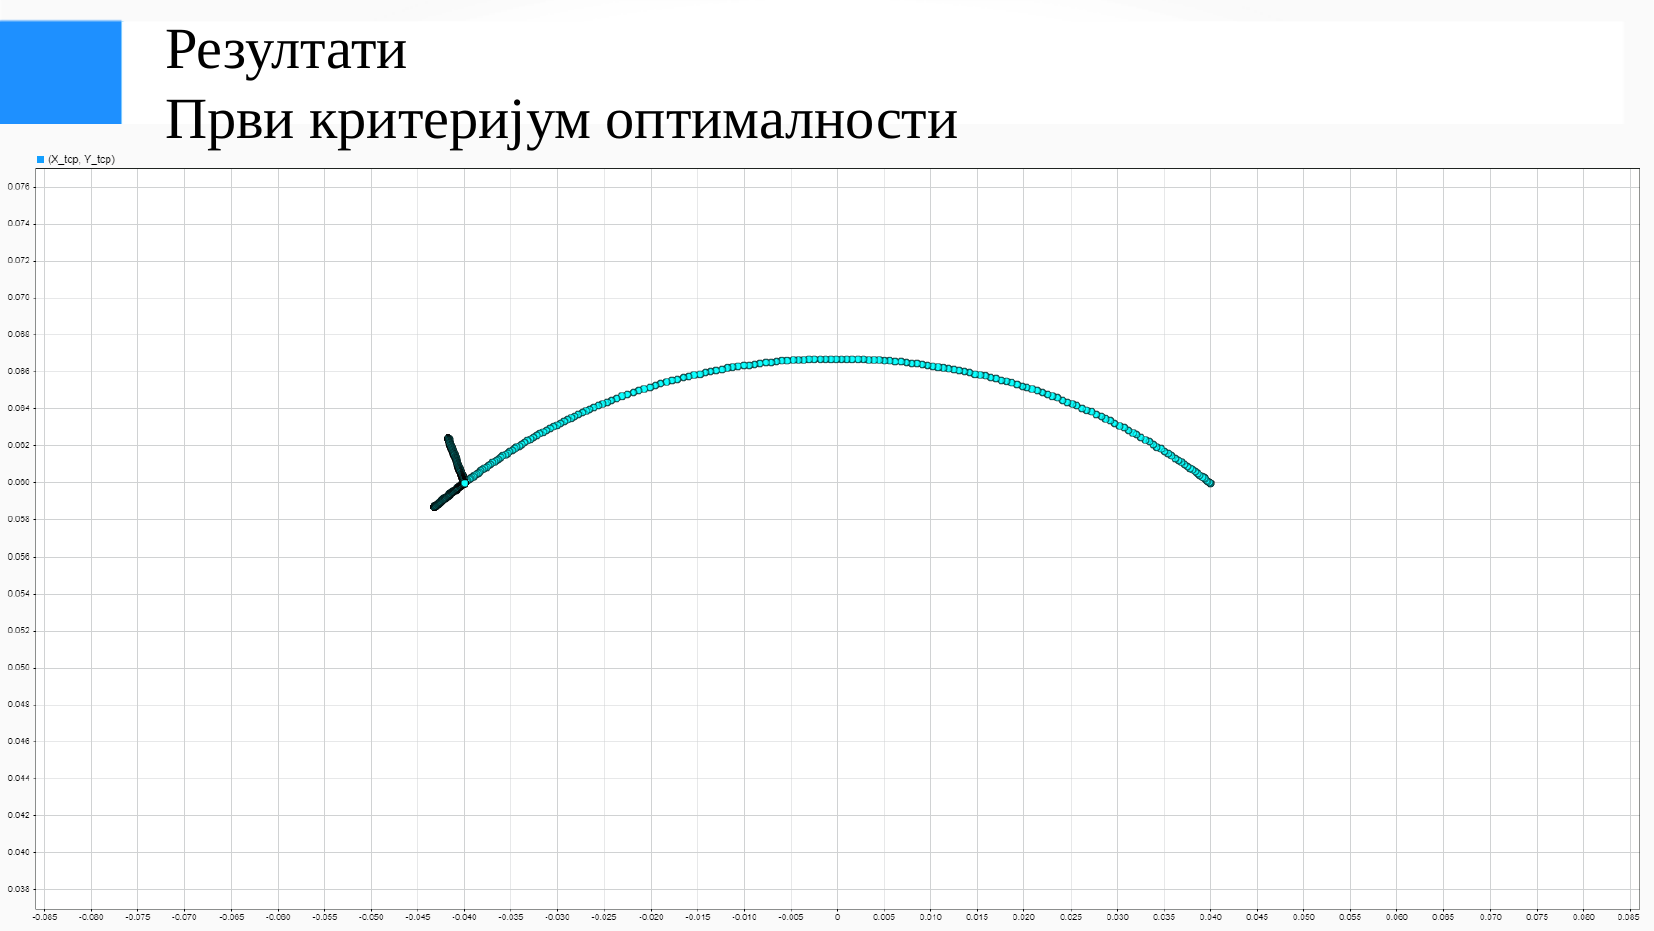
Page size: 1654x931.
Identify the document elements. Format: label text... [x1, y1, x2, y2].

title Резултати Први критеријум оптималности [165, 10, 1004, 166]
picture [0, 0, 1654, 931]
